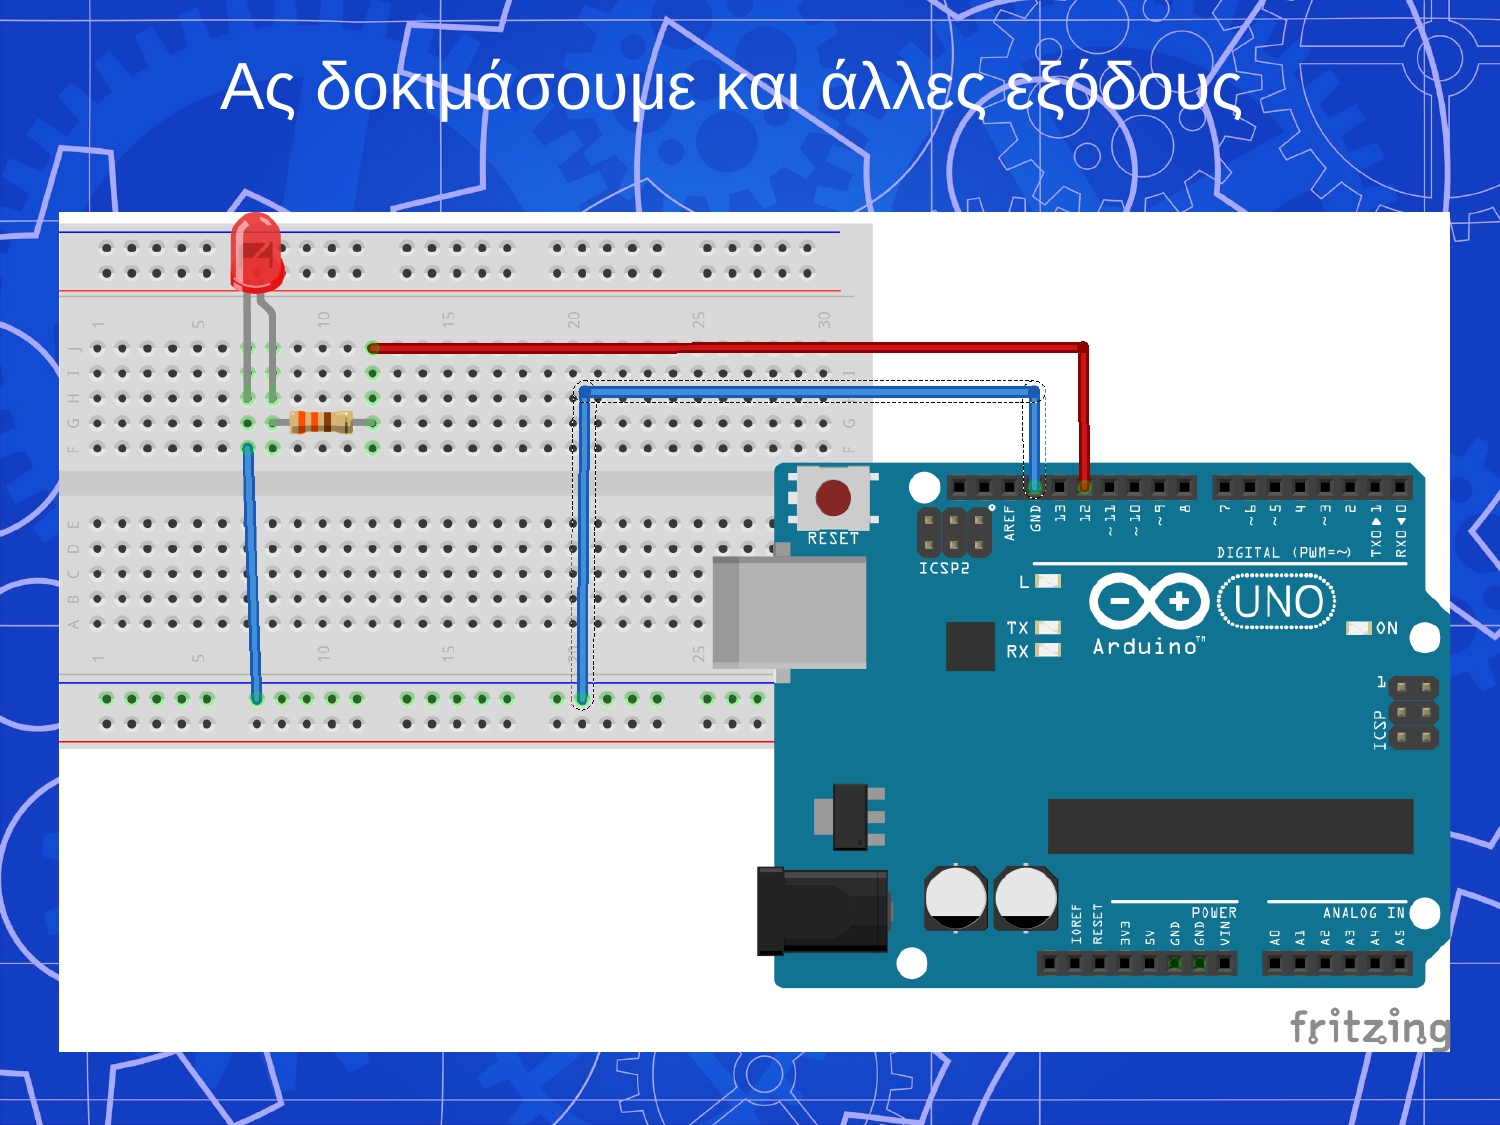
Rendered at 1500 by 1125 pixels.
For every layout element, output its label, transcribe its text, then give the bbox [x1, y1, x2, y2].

text_box Ας δοκιμάσουμε και άλλες εξόδους [283, 35, 1182, 211]
picture [59, 212, 1453, 1052]
